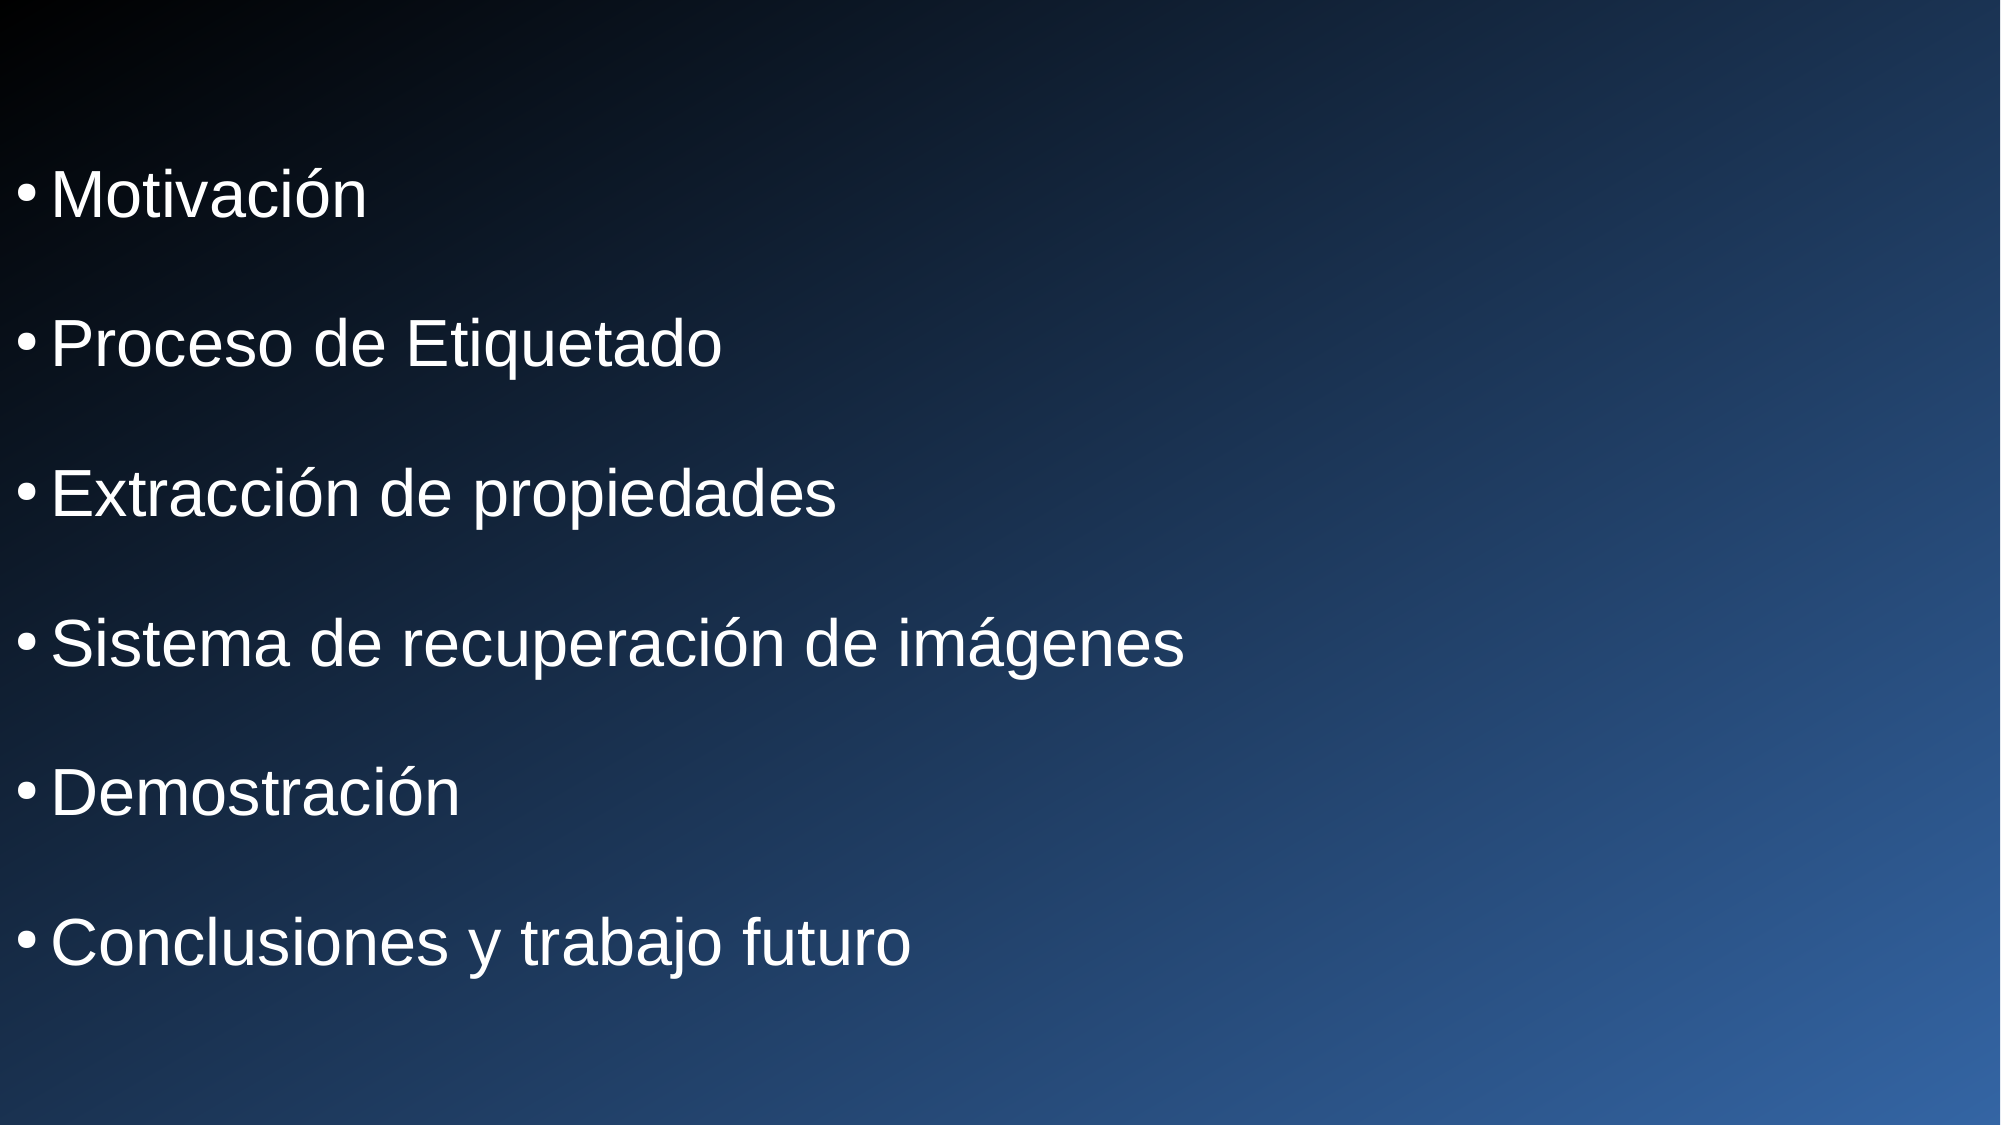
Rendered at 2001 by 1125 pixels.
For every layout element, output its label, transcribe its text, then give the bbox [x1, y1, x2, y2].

text_box Motivación Proceso de Etiquetado Extracción de propiedades Sistema de recuperación de imágenes Demostración Conclusiones y trabajo futuro [0, 0, 2001, 1125]
